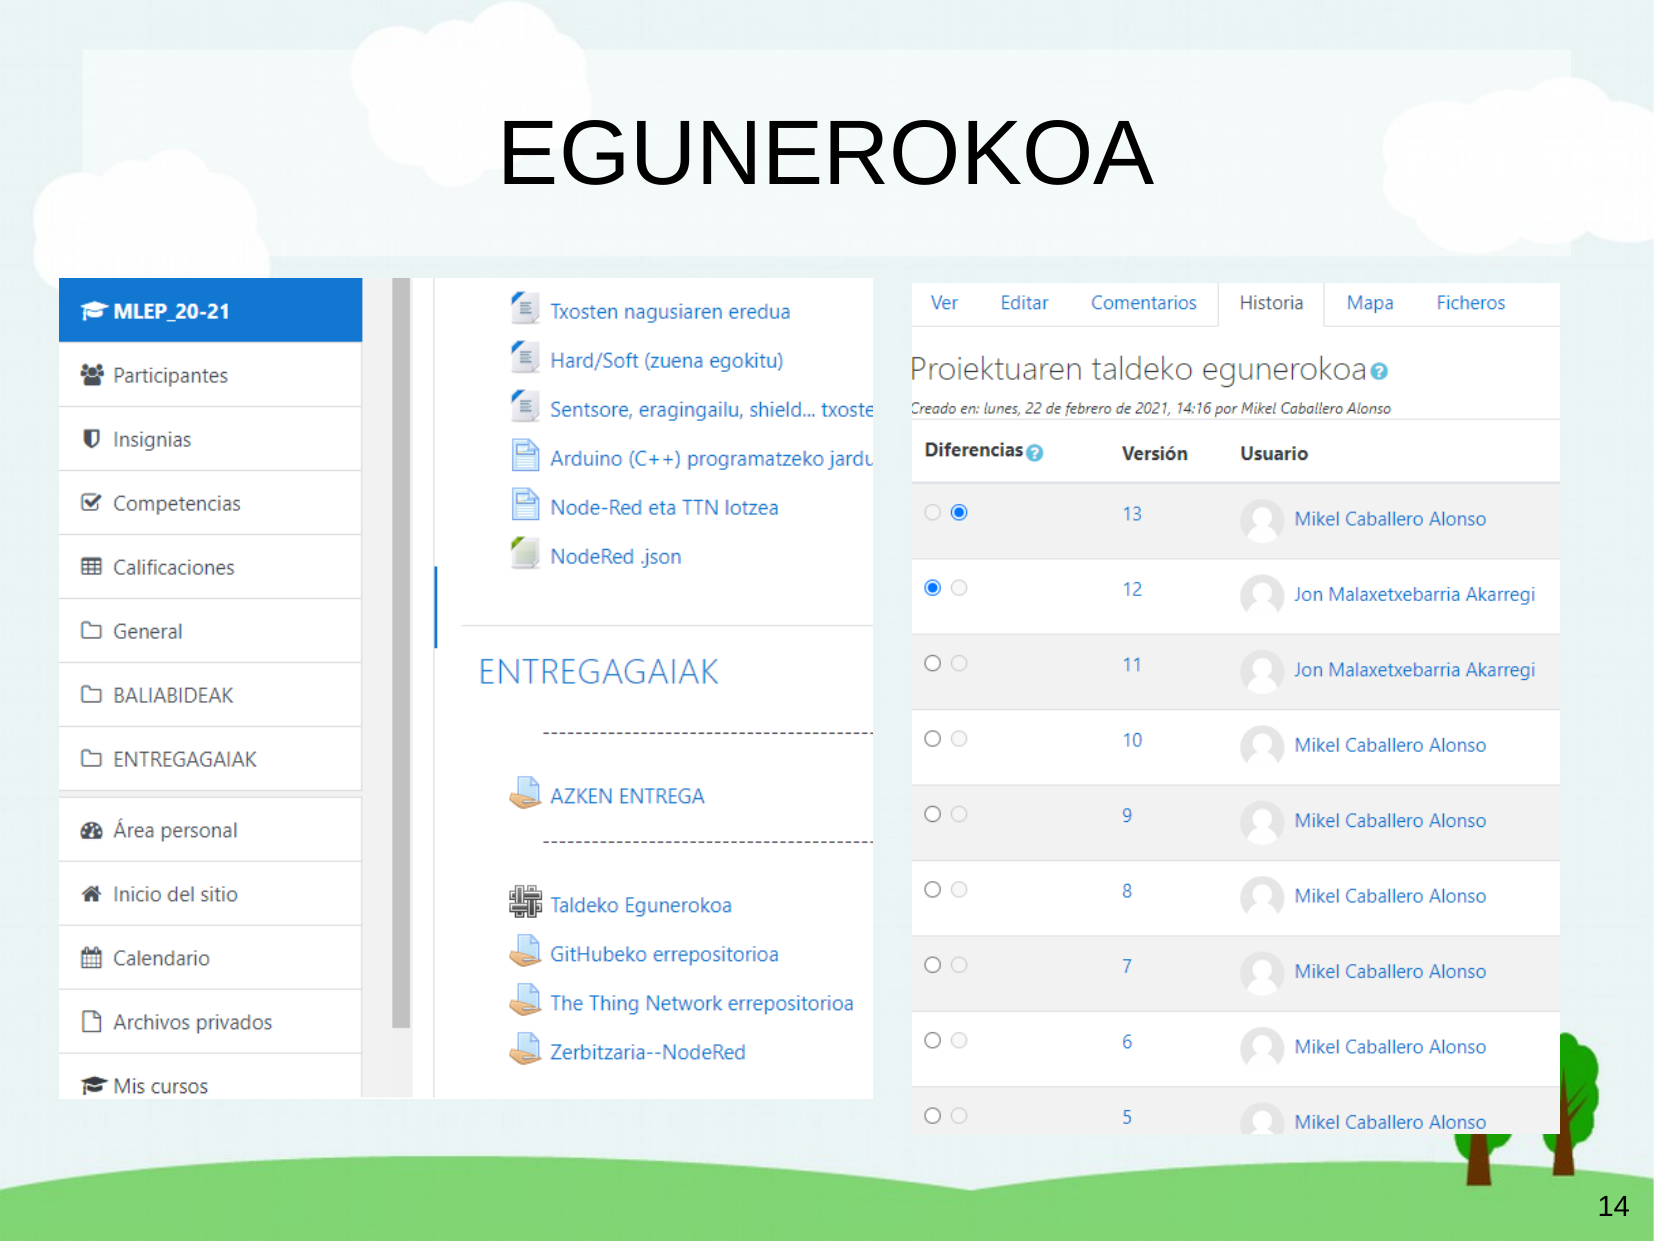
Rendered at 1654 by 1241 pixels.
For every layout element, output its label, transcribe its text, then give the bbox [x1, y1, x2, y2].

title EGUNEROKOA [82, 49, 1571, 257]
picture [0, 0, 1654, 1241]
